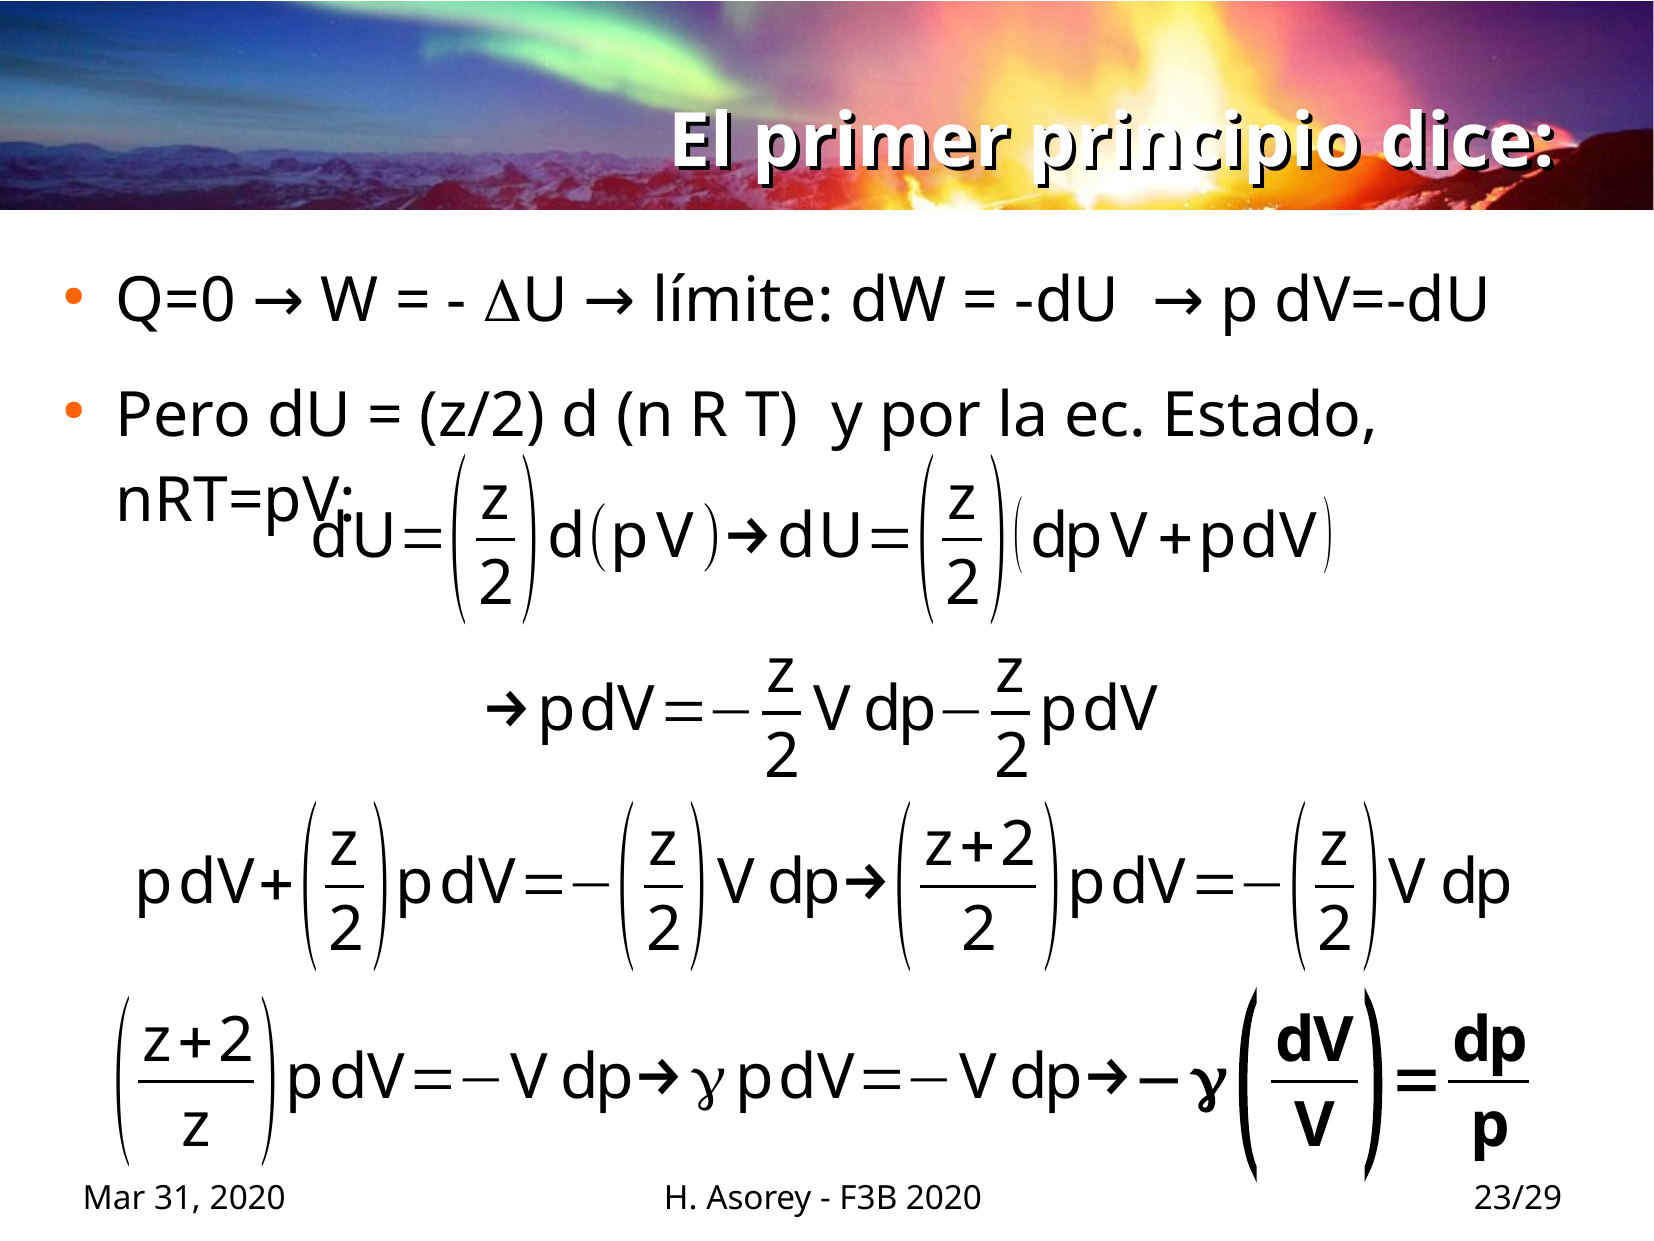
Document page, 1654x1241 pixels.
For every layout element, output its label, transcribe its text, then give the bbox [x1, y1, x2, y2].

chart [105, 450, 1539, 1185]
title El primer principio dice: [86, 49, 1576, 226]
list Q=0 → W = - DU → límite: dW = -dU → p dV=-dU Pero dU = (z/2) d (n R T) y por la ec. Estado, nRT=pV: [45, 255, 1606, 1156]
picture [0, 1, 1654, 210]
